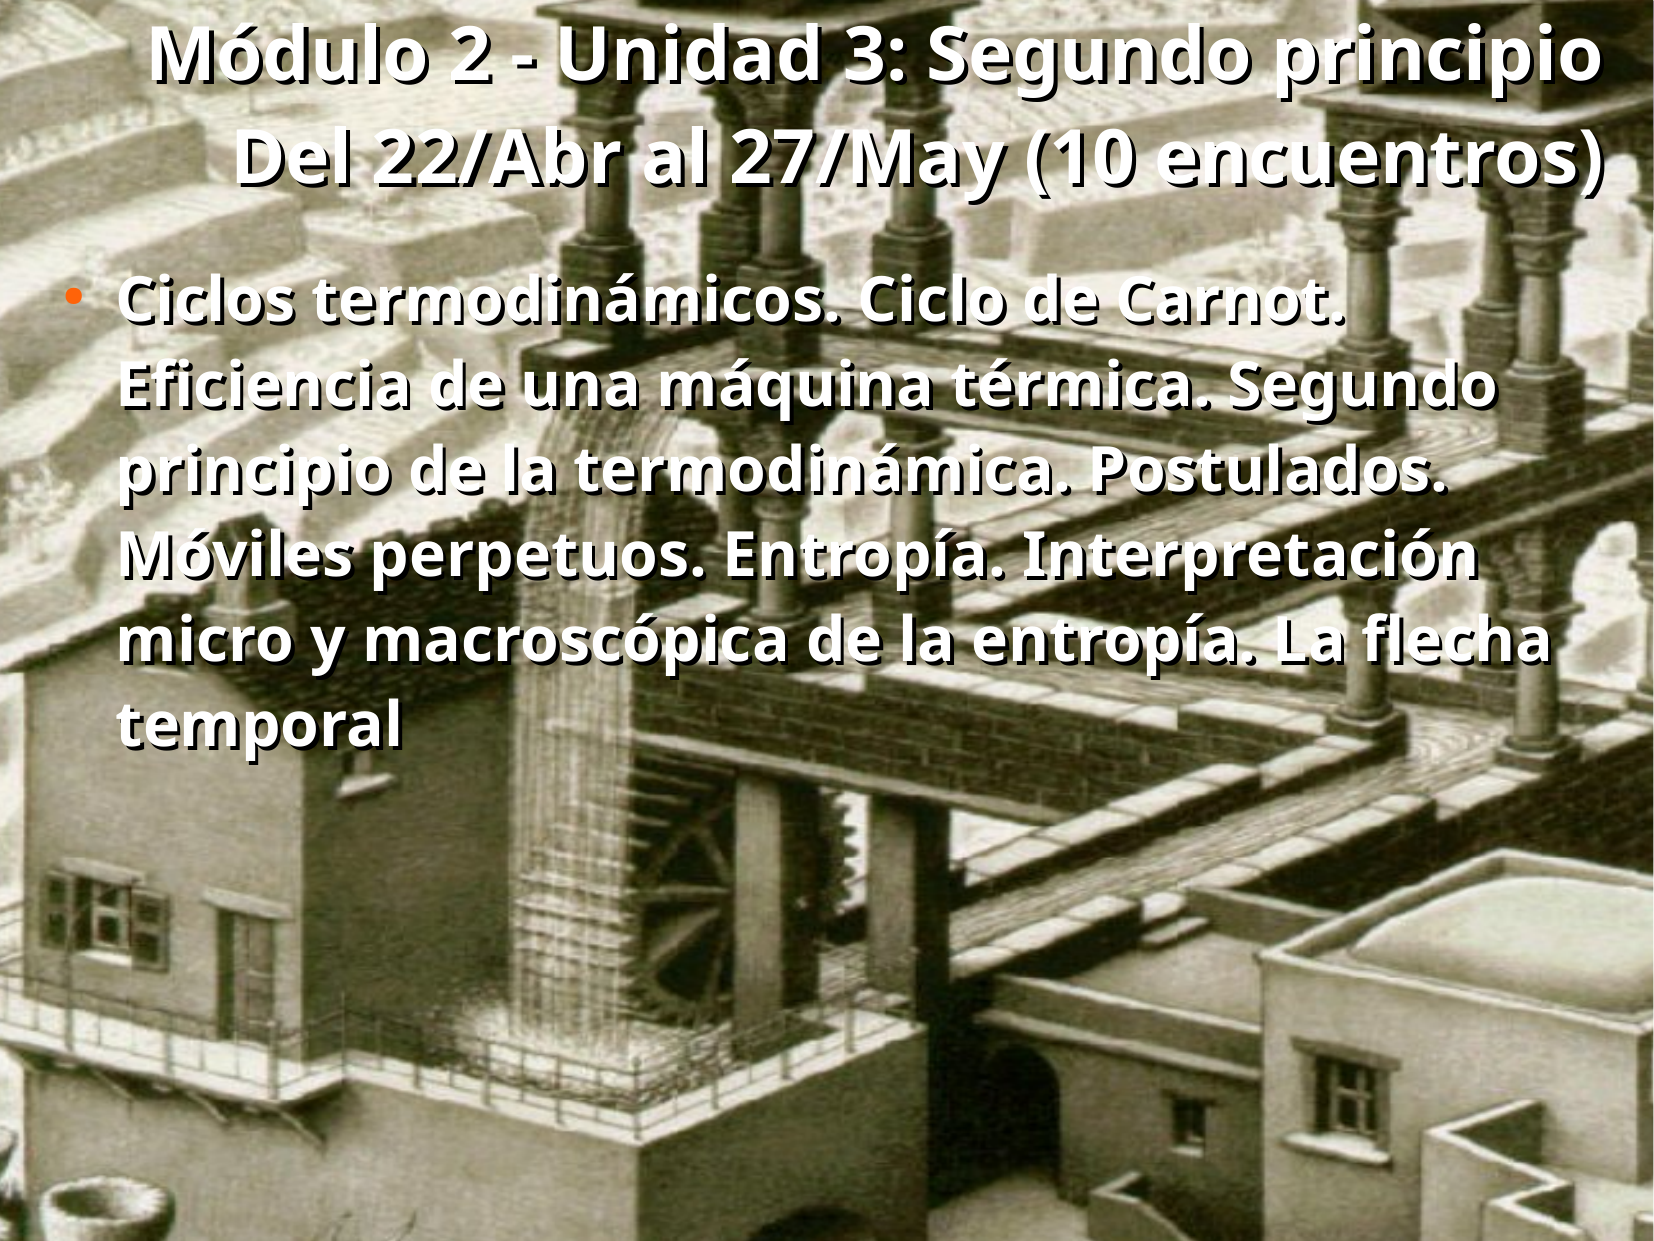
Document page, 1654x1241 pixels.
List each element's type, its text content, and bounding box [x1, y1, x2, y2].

title Módulo 2 - Unidad 3: Segundo principio Del 22/Abr al 27/May (10 encuentros) [45, 0, 1606, 255]
list Ciclos termodinámicos. Ciclo de Carnot. Eficiencia de una máquina térmica. Segundo principio de la termodinámica. Postulados. Móviles perpetuos. Entropía. Interpretación micro y macroscópica de la entropía. La flecha temporal [45, 255, 1606, 1156]
picture [0, 0, 1654, 1241]
